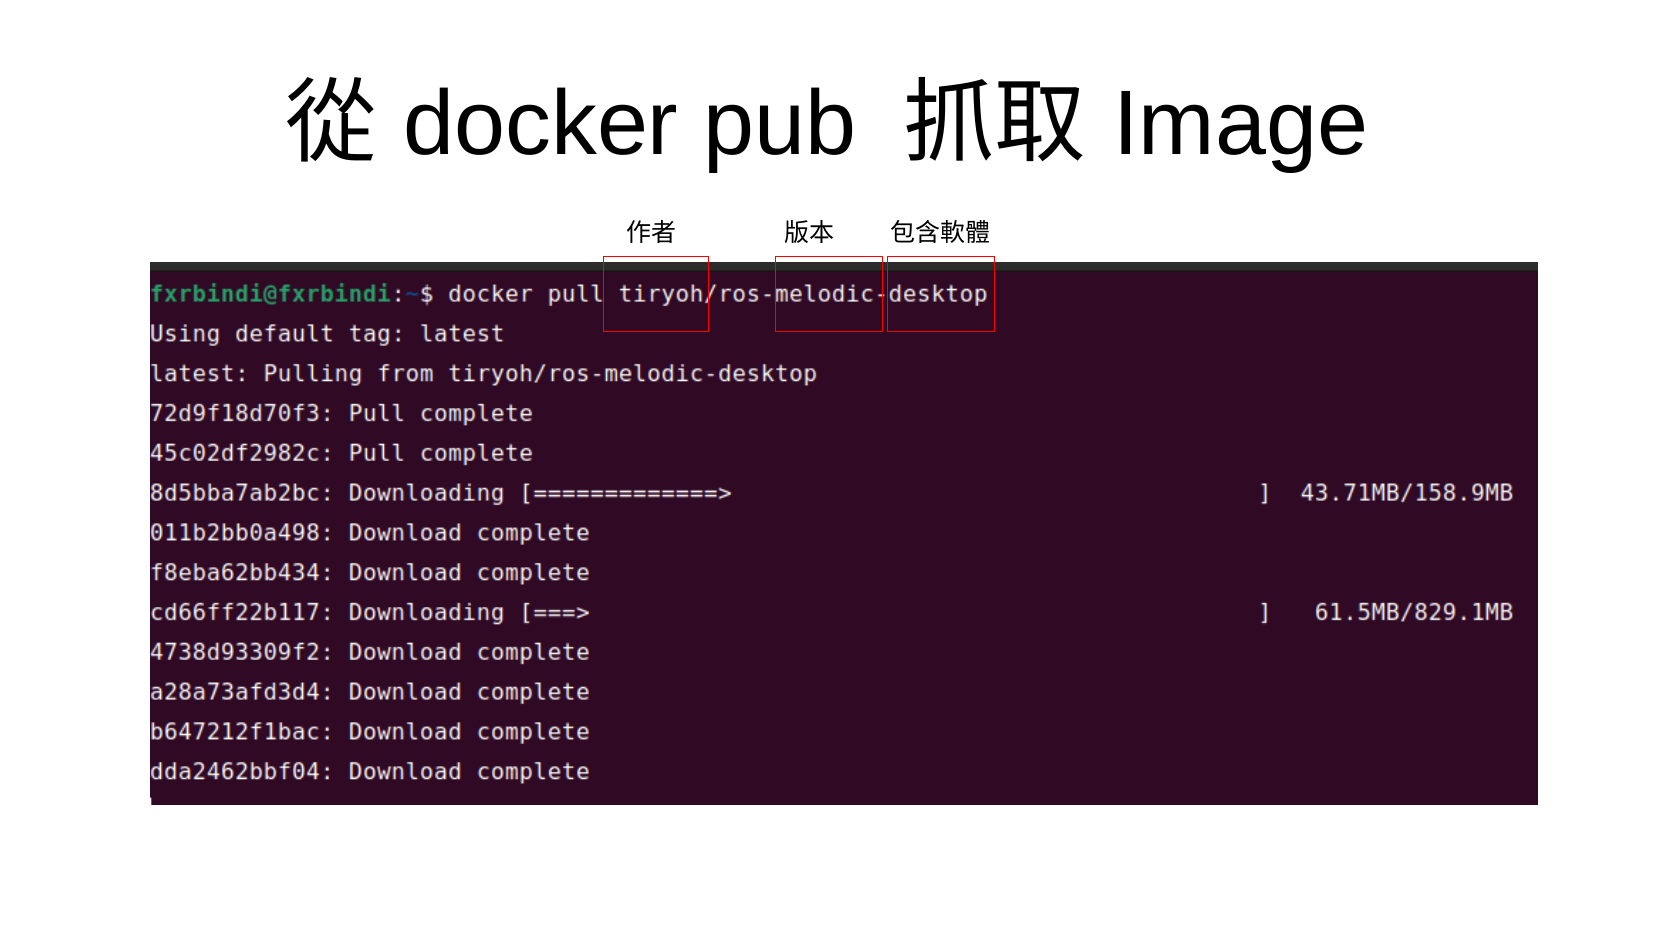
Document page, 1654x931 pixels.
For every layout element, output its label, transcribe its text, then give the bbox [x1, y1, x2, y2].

picture [888, 293, 994, 331]
text_box 包含軟體 [876, 205, 1039, 293]
text_box 作者 [611, 205, 725, 257]
picture [150, 262, 1538, 805]
picture [604, 262, 708, 331]
picture [776, 262, 882, 331]
title 從docker pub 抓取Image [82, 37, 1571, 193]
text_box 版本 [769, 205, 876, 257]
